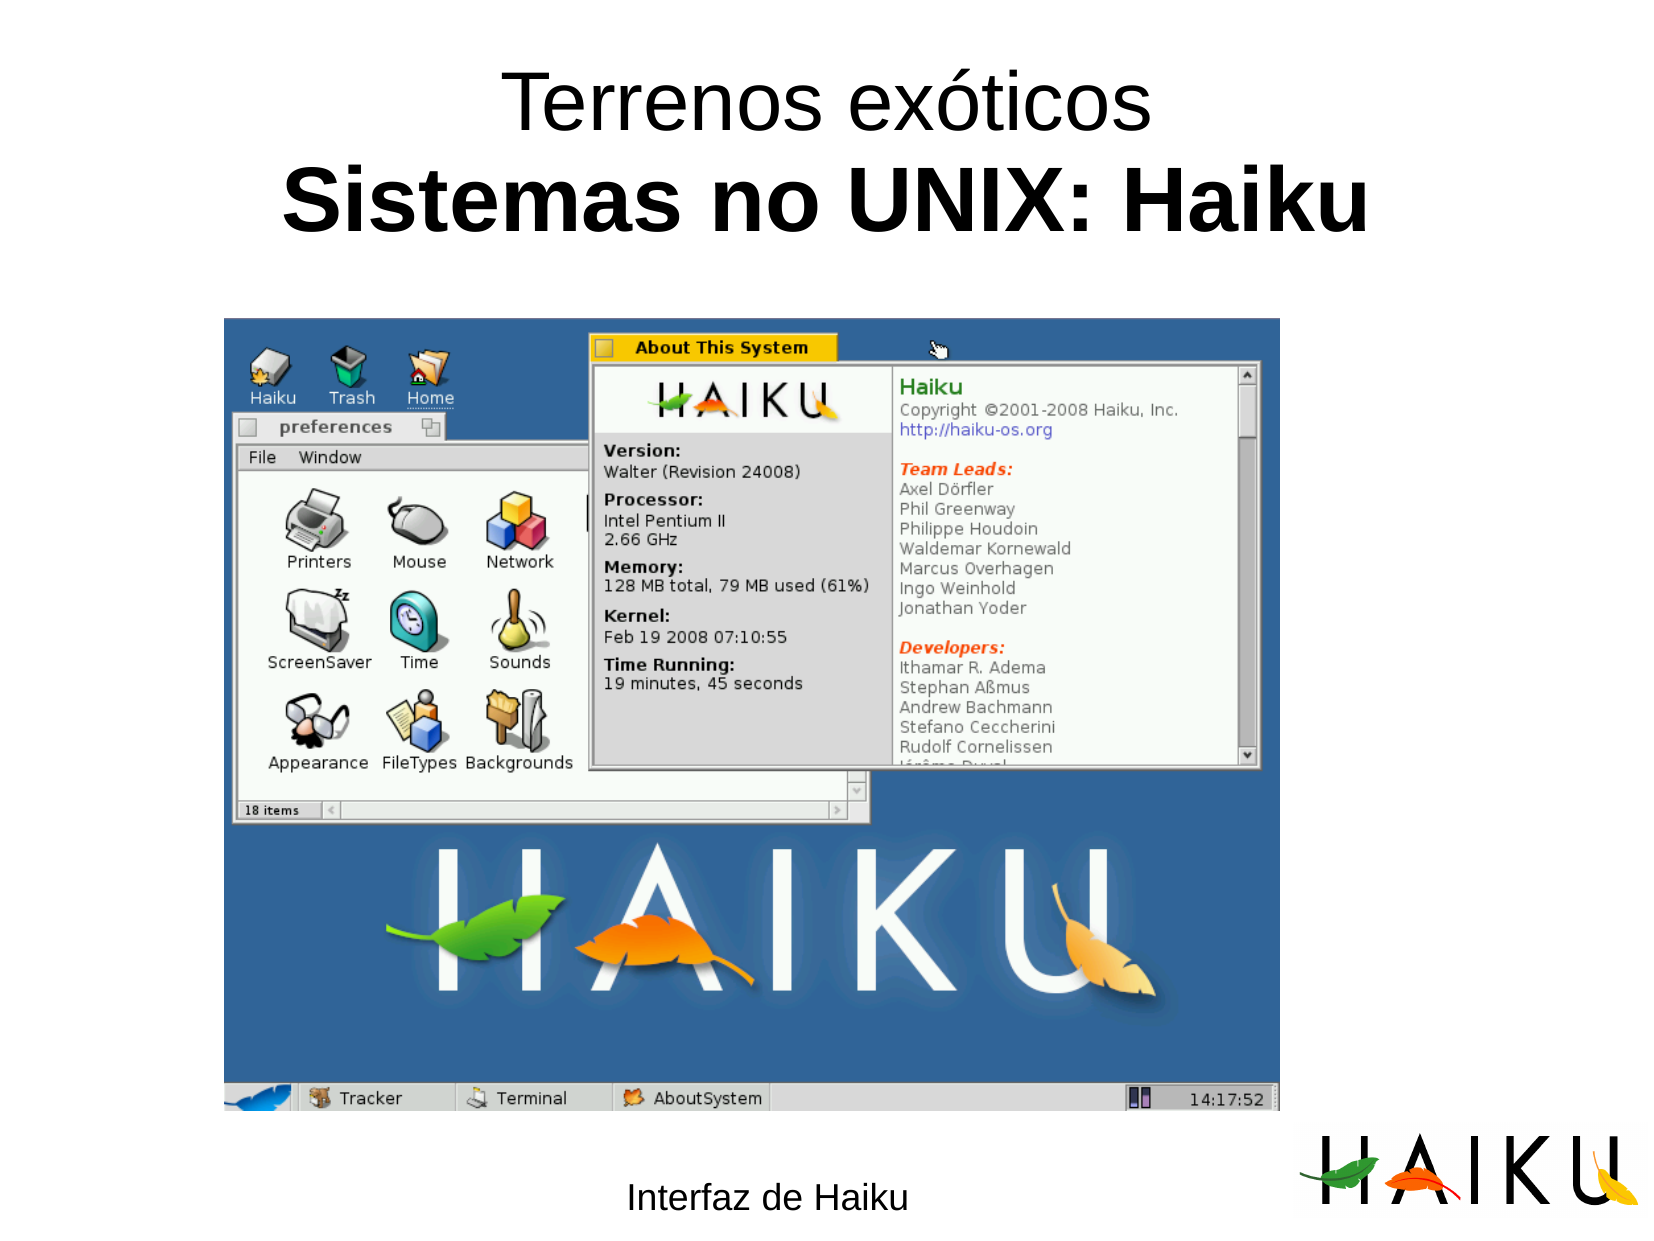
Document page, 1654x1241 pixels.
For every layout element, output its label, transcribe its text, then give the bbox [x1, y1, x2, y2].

text_box Interfaz de Haiku [377, 1169, 1158, 1227]
picture [1293, 1122, 1648, 1218]
picture [224, 318, 1280, 1111]
title Terrenos exóticos Sistemas no UNIX: Haiku [82, 49, 1571, 257]
